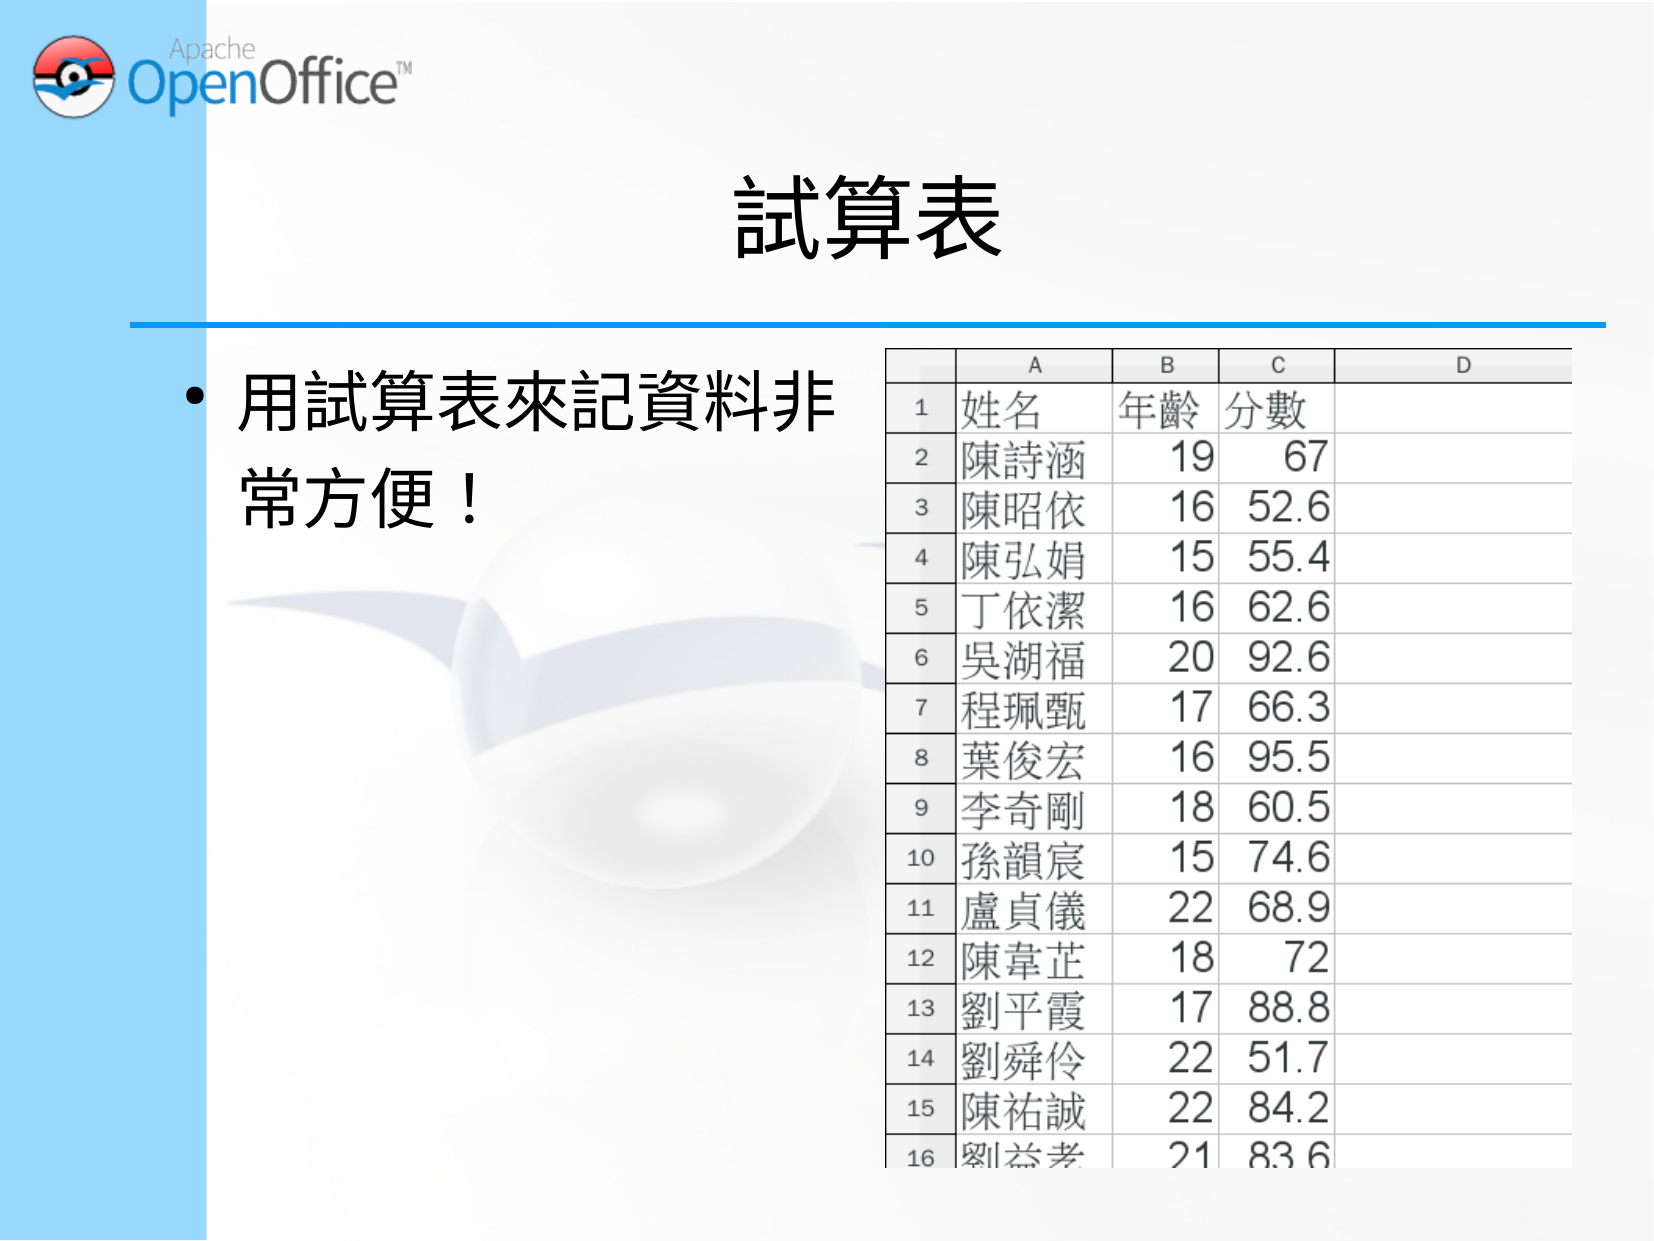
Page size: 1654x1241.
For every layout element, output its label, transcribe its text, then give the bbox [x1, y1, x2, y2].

list 用試算表來記資料非常方便！ [165, 349, 852, 1168]
picture [31, 2, 1654, 1241]
title 試算表 [165, 108, 1571, 316]
